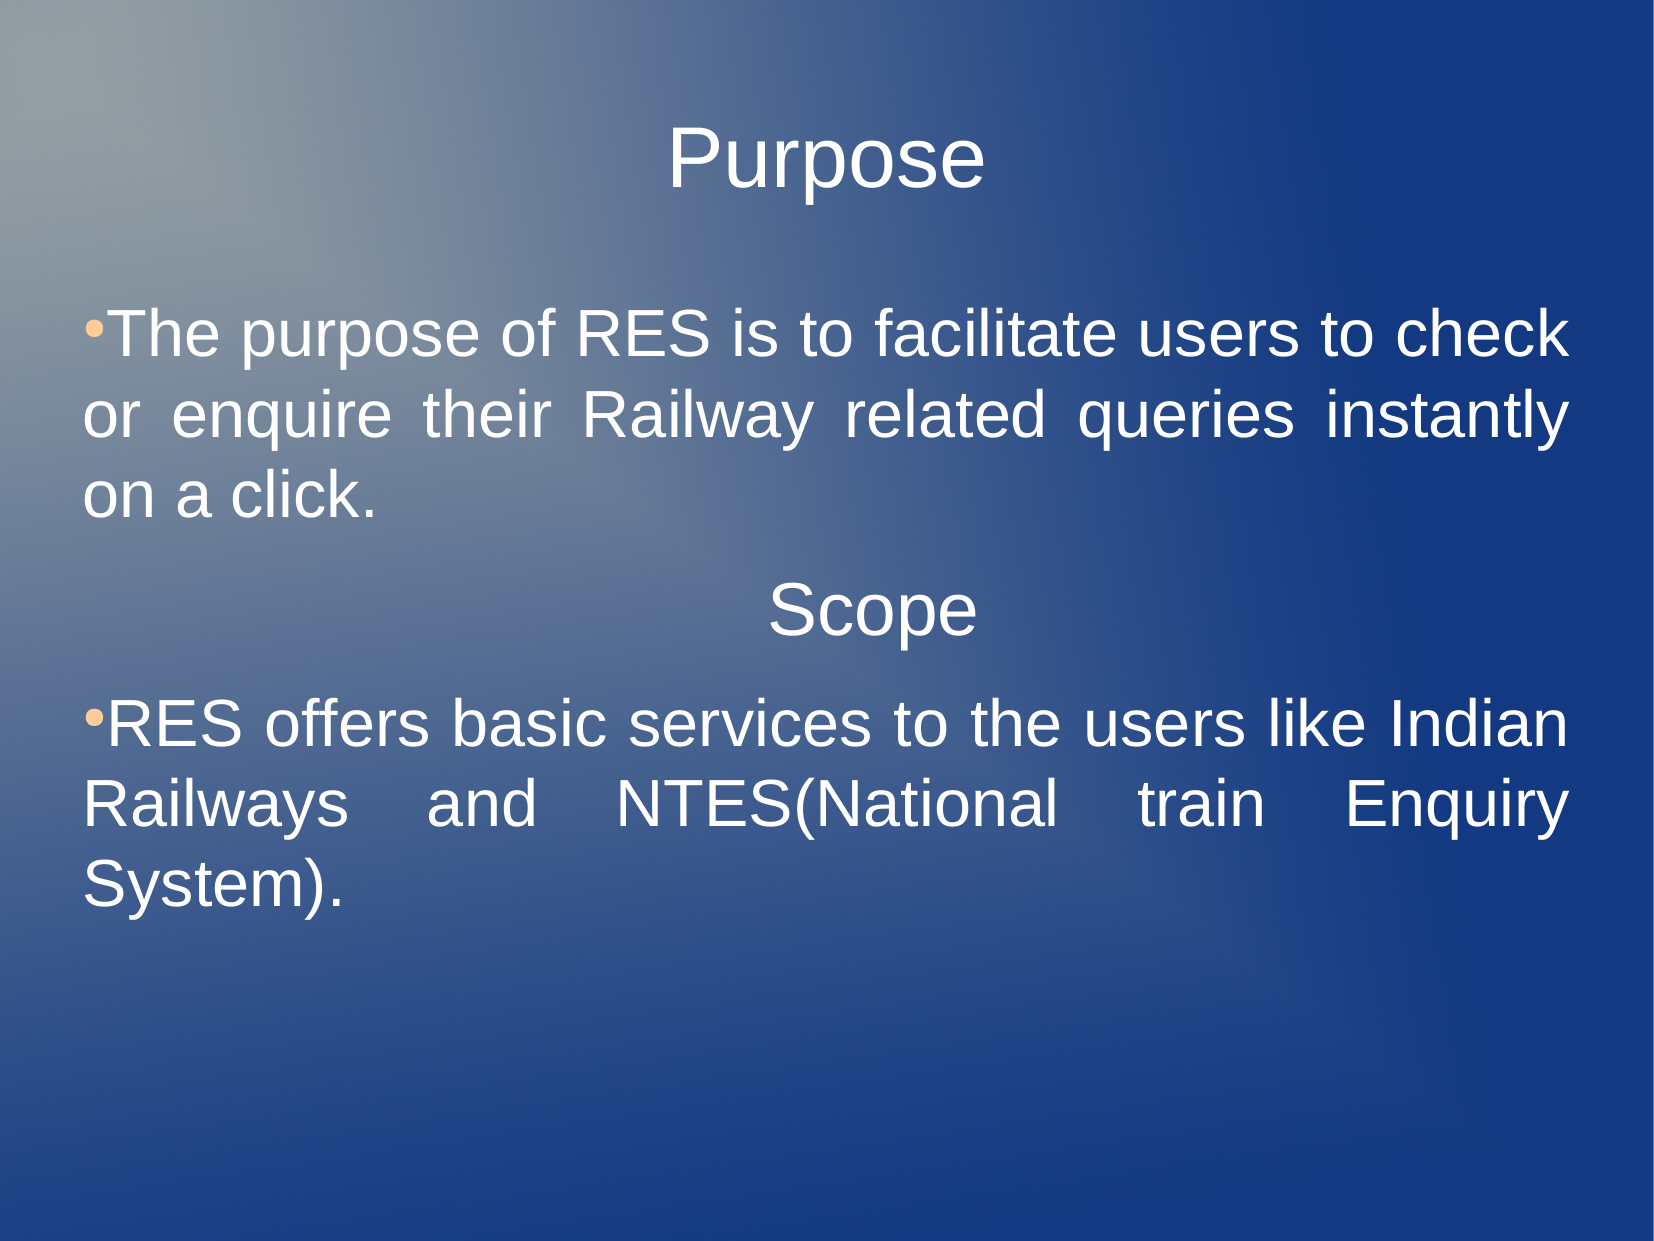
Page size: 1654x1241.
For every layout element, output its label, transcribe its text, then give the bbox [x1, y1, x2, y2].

list The purpose of RES is to facilitate users to check or enquire their Railway related queries instantly on a click. Scope RES offers basic services to the users like Indian Railways and NTES(National train Enquiry System). [82, 290, 1571, 1109]
title Purpose [82, 49, 1571, 257]
